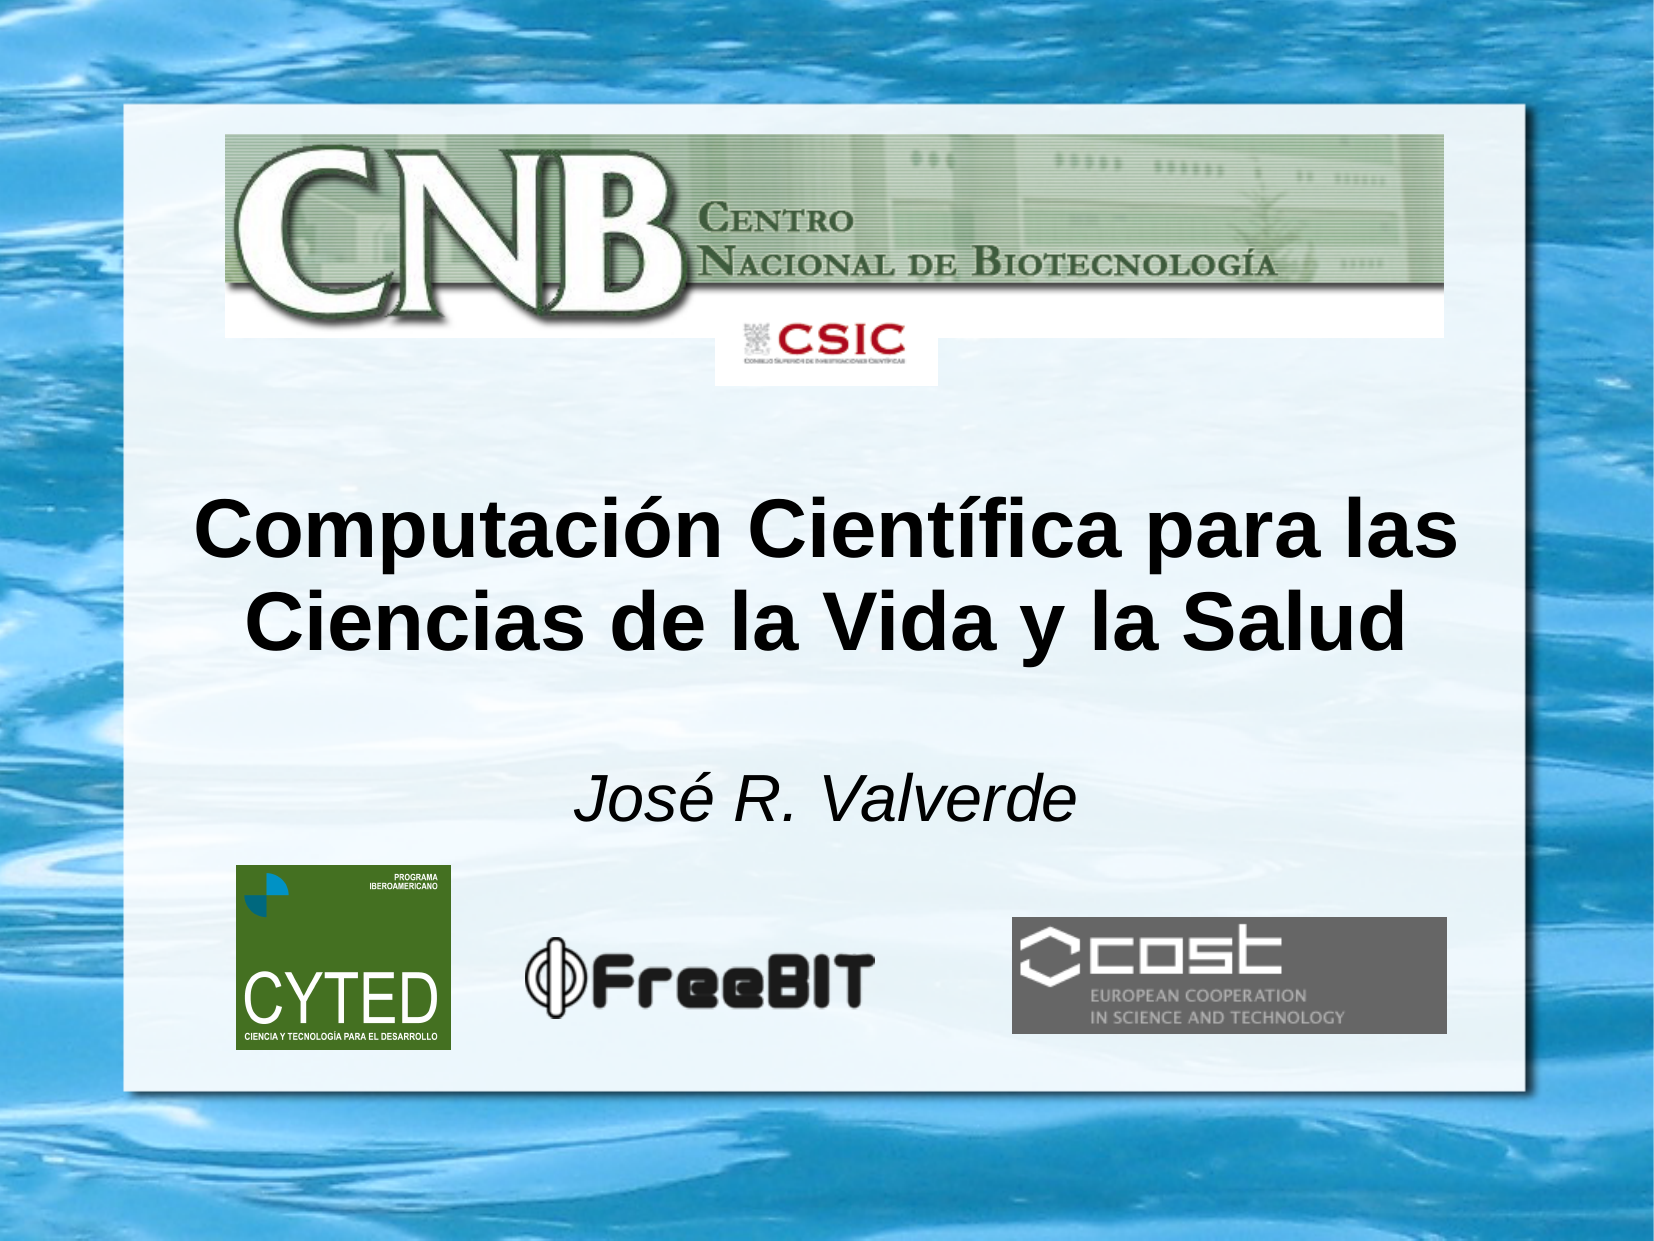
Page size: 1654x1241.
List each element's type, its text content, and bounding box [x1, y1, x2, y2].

picture [0, 0, 1654, 1241]
subtitle Computación Científica para las Ciencias de la Vida y la Salud José R. Valverde [147, 332, 1506, 1136]
